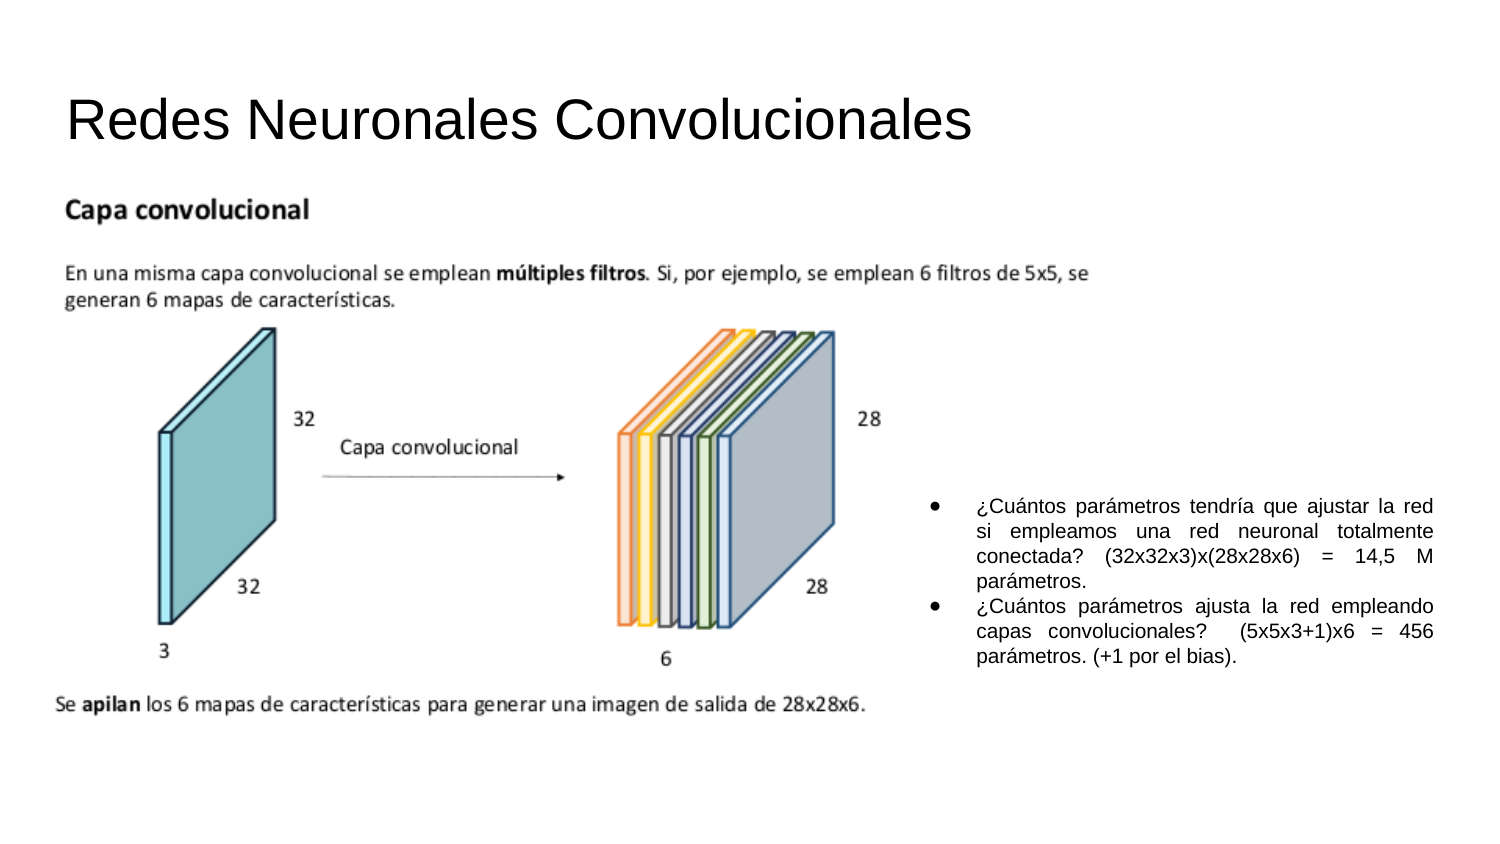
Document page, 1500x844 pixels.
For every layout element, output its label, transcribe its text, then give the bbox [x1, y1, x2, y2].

title Redes Neuronales Convolucionales [51, 72, 1449, 167]
text_box ¿Cuántos parámetros tendría que ajustar la red si empleamos una red neuronal totalmente conectada? (32x32x3)x(28x28x6) = 14,5 M parámetros. ¿Cuántos parámetros ajusta la red empleando capas convolucionales? (5x5x3+1)x6 = 456 parámetros. (+1 por el bias). [886, 477, 1449, 683]
picture [51, 188, 1095, 724]
